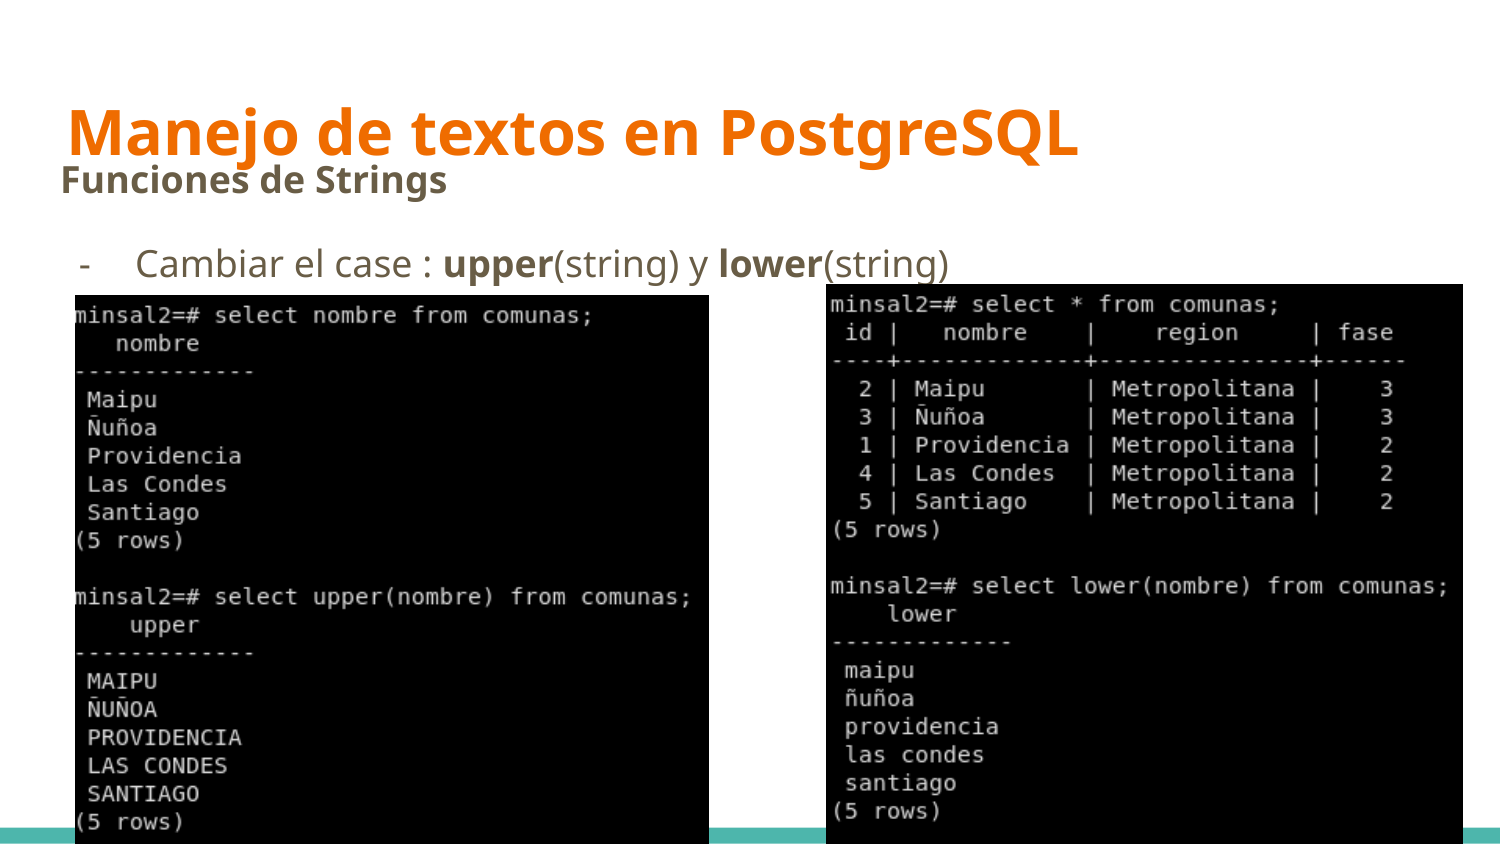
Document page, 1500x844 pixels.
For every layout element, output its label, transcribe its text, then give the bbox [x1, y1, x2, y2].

list Funciones de Strings Cambiar el case : upper(string) y lower(string) [45, 130, 1443, 740]
picture [75, 295, 709, 844]
title Manejo de textos en PostgreSQL [51, 72, 1449, 189]
picture [826, 284, 1463, 844]
